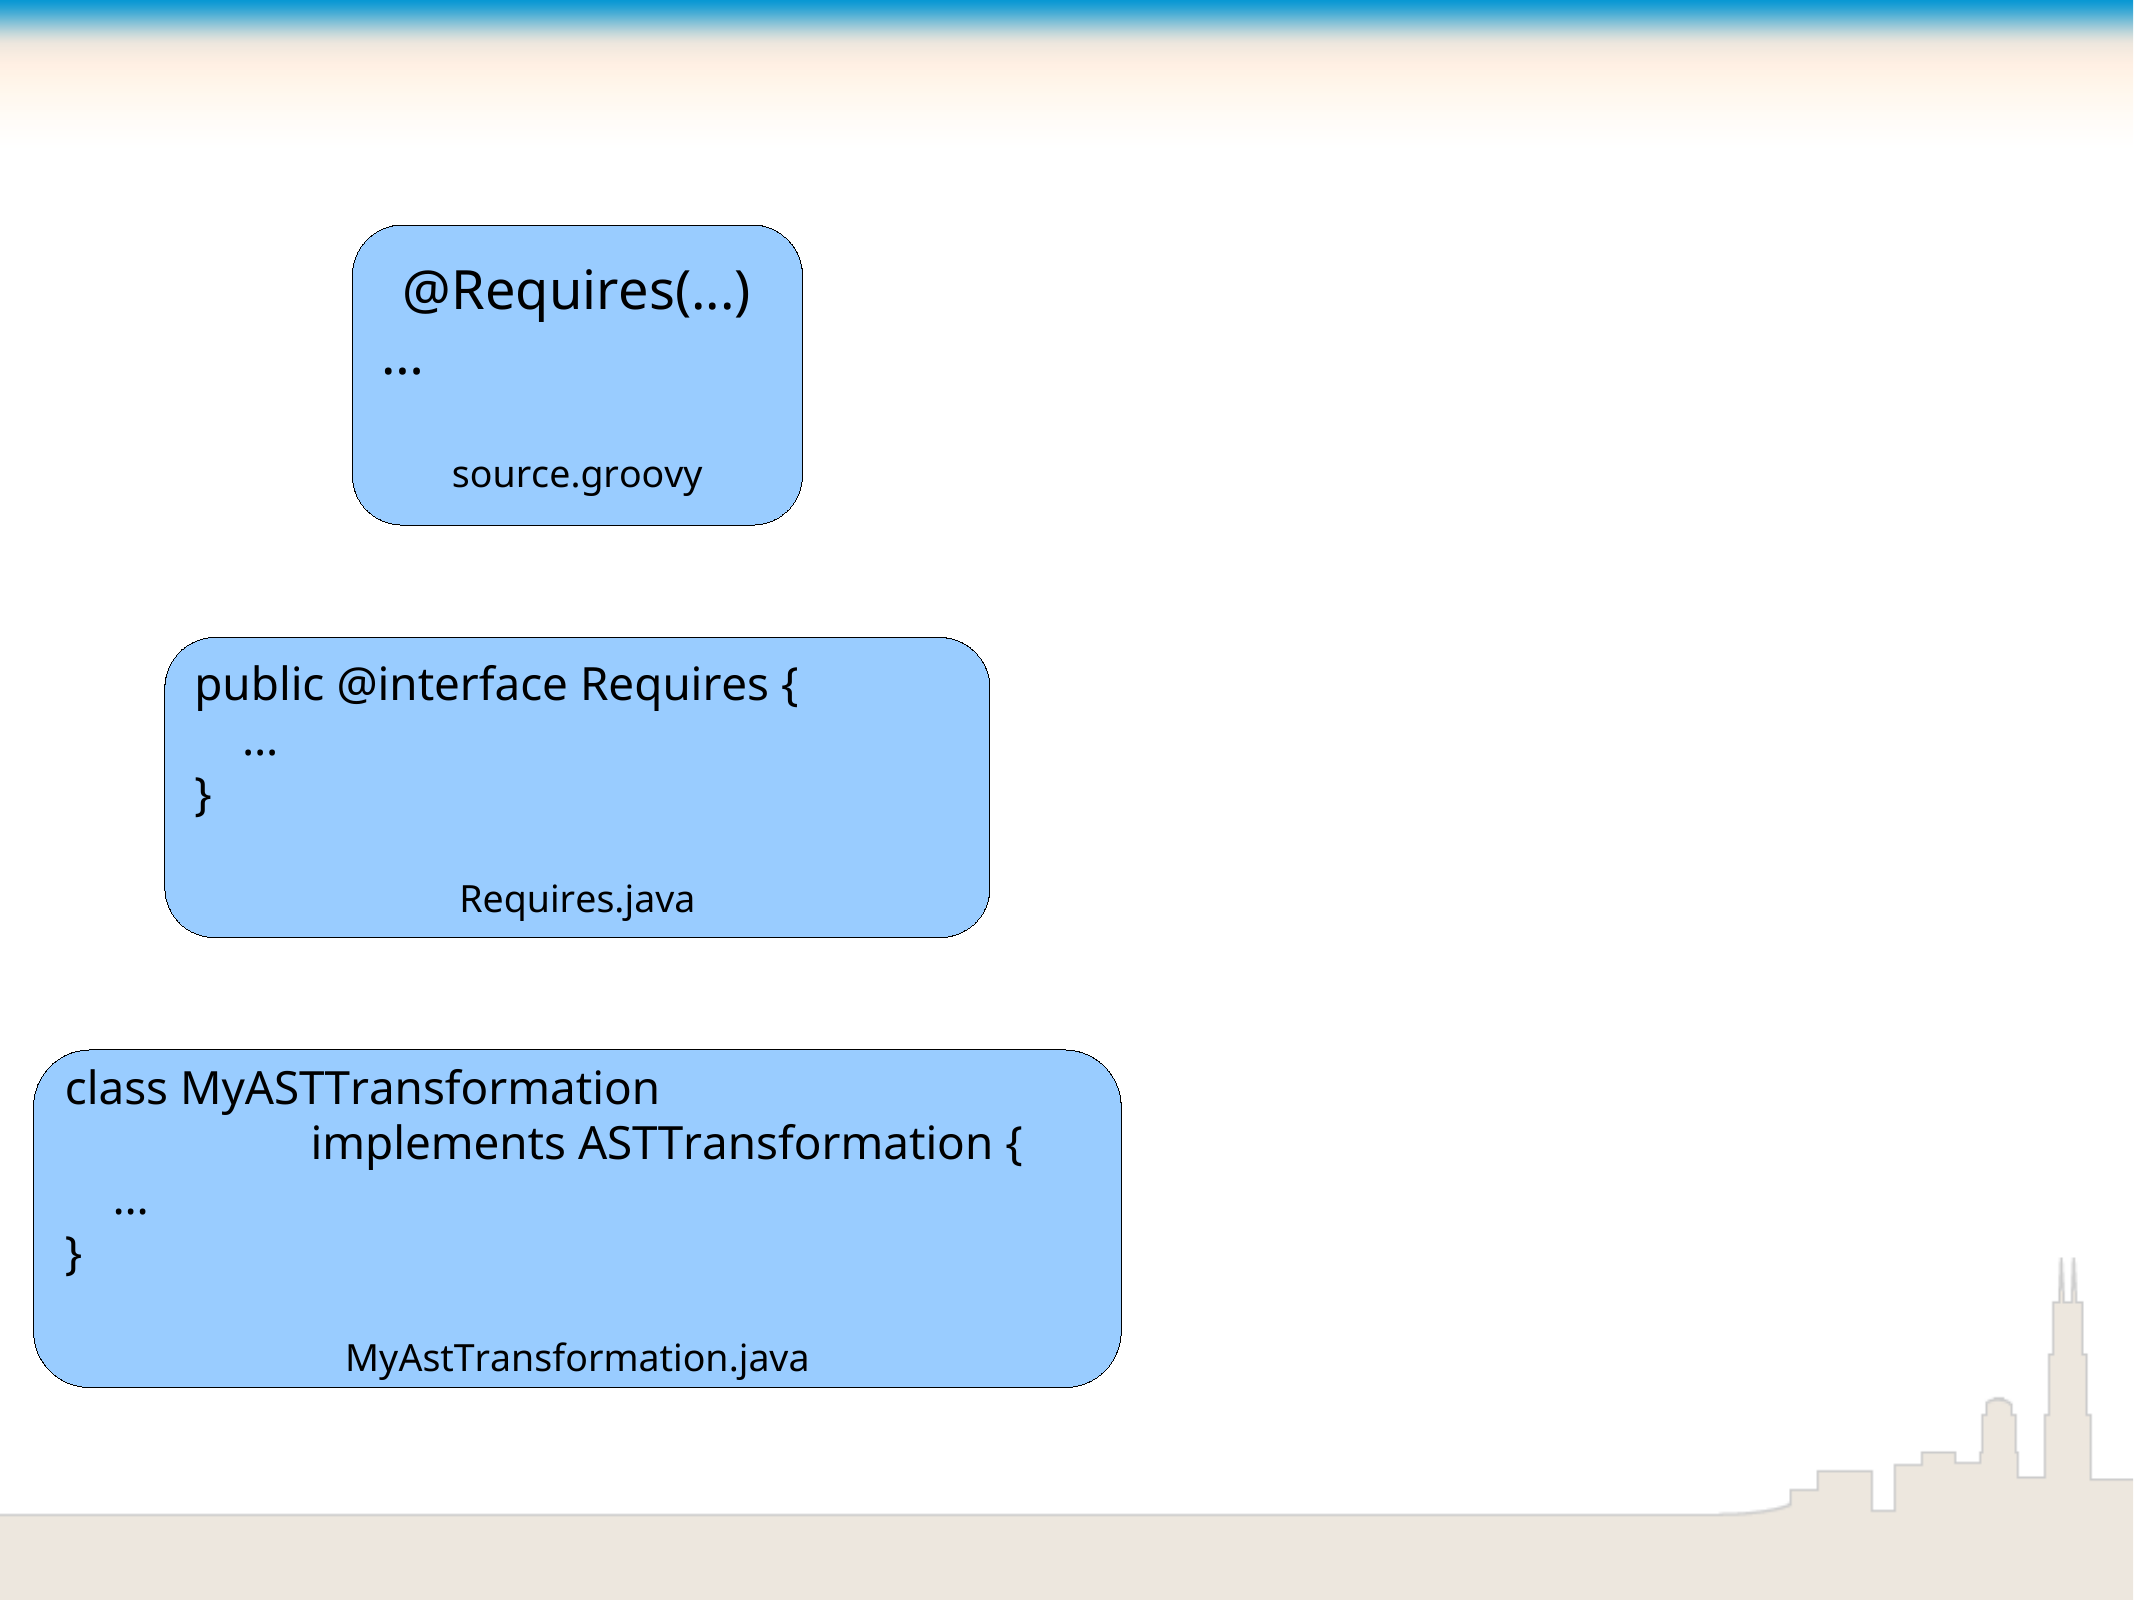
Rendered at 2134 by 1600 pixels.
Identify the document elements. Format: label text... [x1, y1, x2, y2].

text_box @Requires(...) … source.groovy [352, 225, 803, 526]
text_box public @interface Requires { … } Requires.java [164, 637, 990, 938]
text_box class MyASTTransformation implements ASTTransformation { … } MyAstTransformation.java [33, 1049, 1122, 1388]
picture [0, 4, 2134, 1600]
